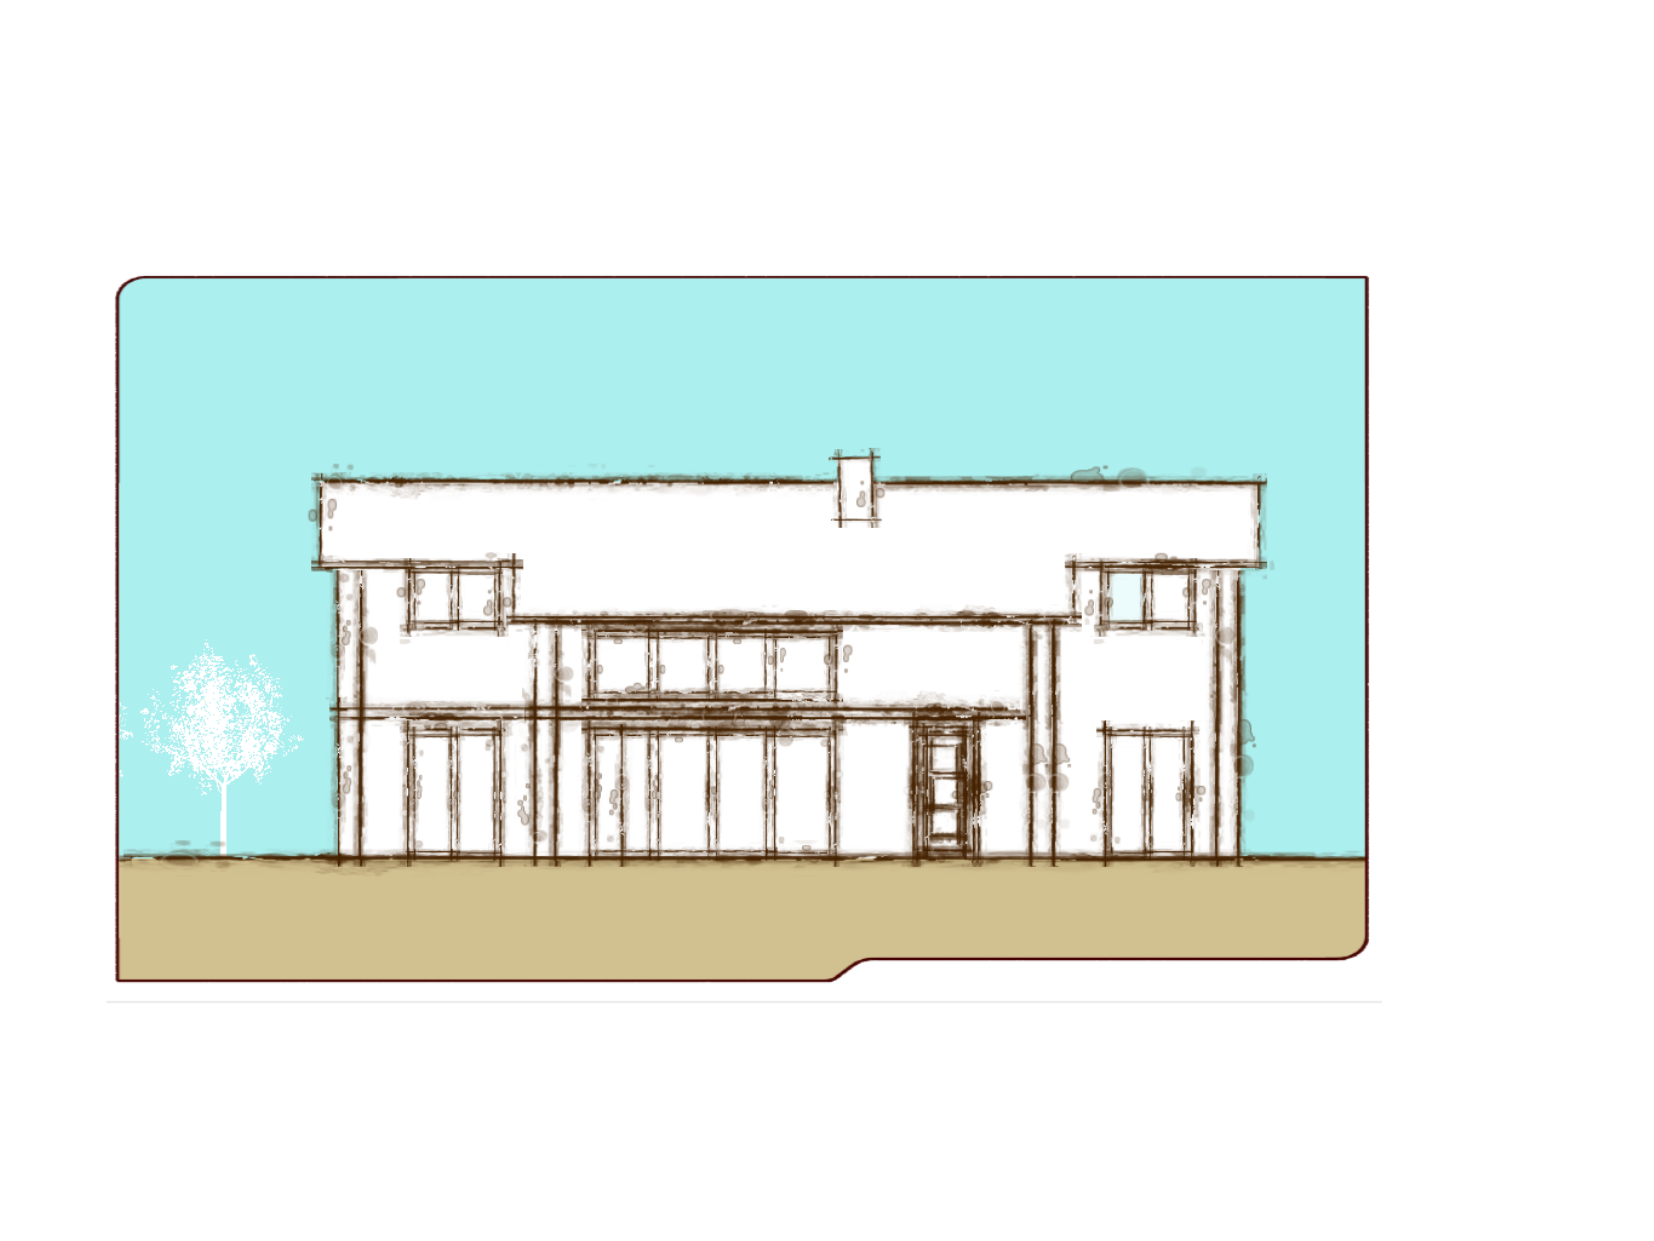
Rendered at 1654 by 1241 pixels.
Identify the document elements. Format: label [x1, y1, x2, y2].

picture [106, 259, 1382, 1004]
